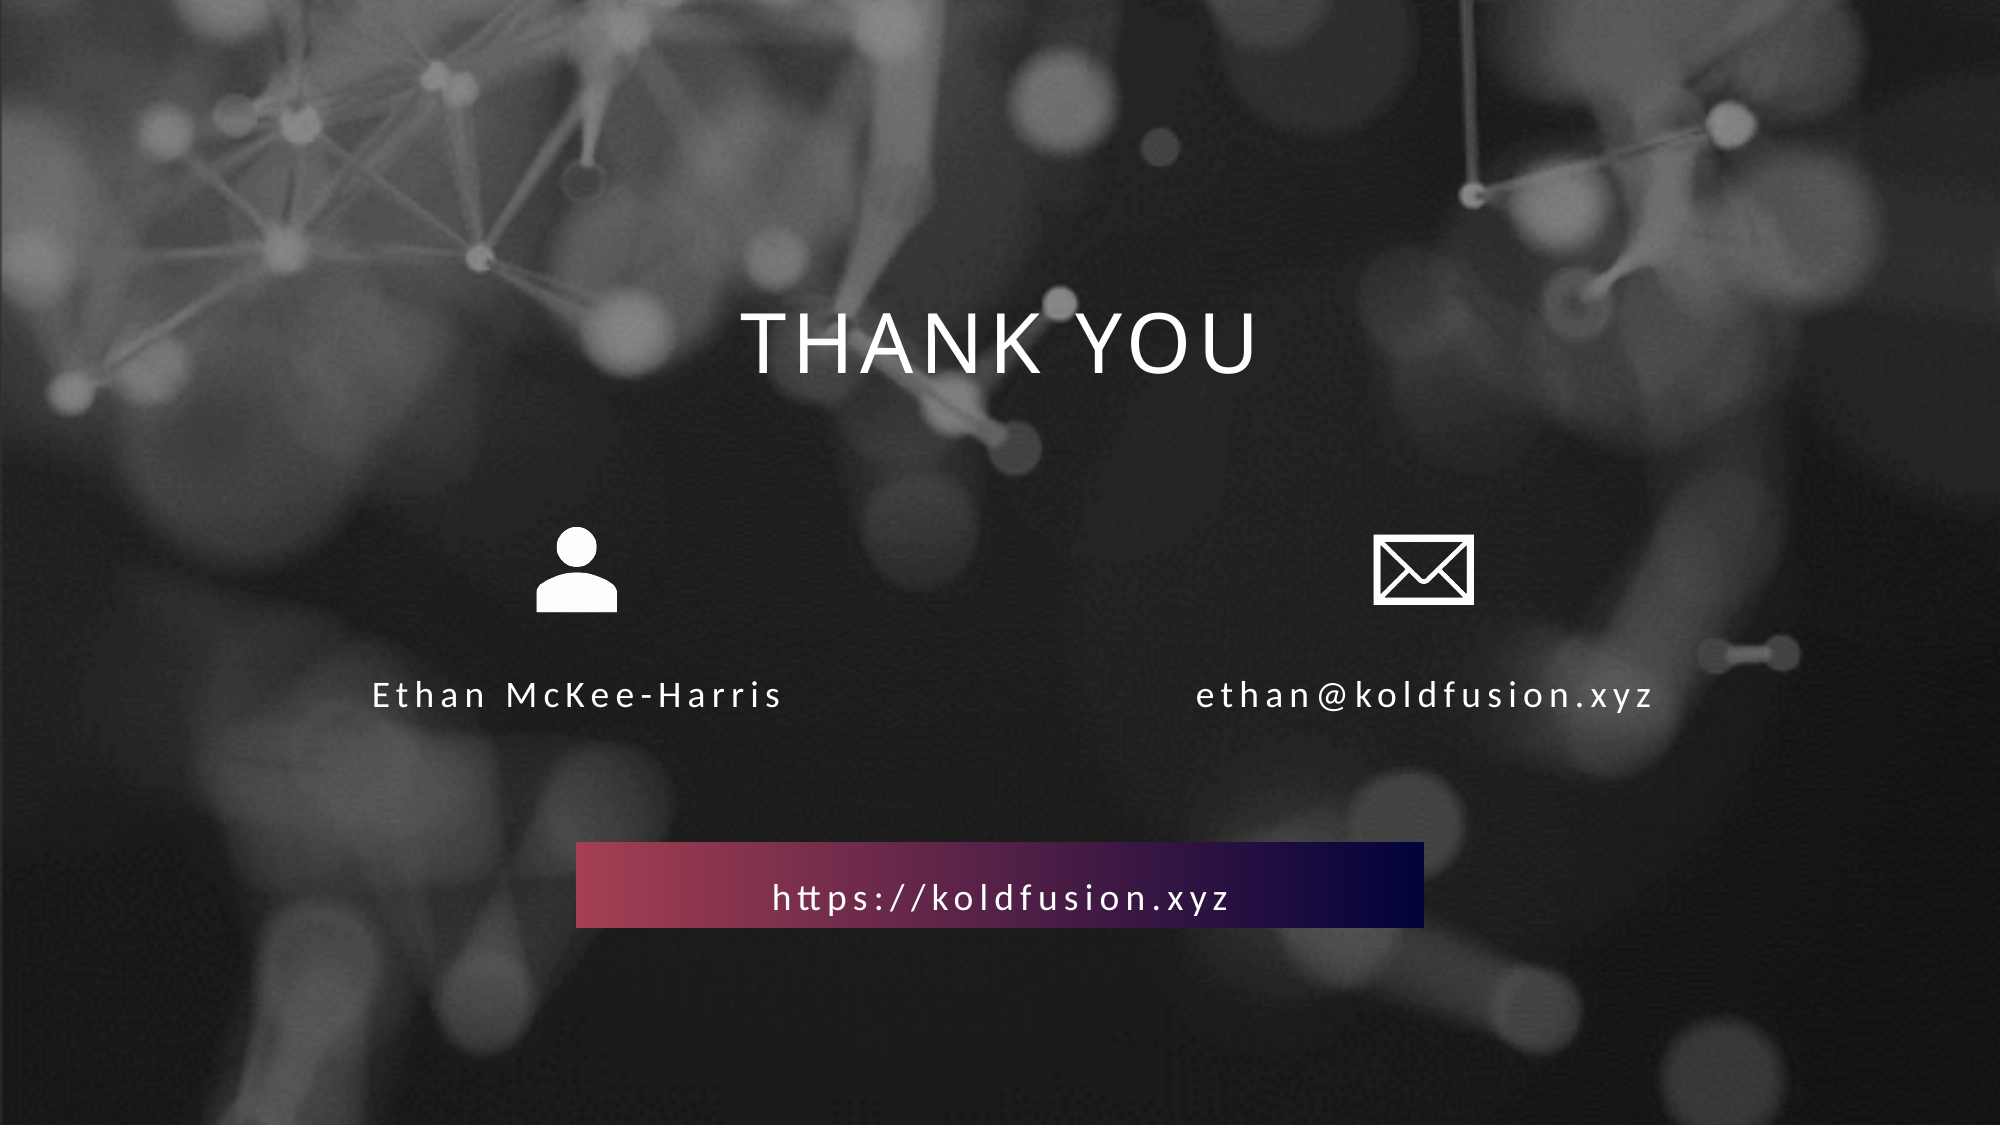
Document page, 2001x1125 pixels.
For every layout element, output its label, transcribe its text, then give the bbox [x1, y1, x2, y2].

title THANK YOU [115, 272, 1885, 409]
list https://koldfusion.xyz [576, 842, 1424, 928]
list ethan@koldfusion.xyz [1172, 640, 1676, 726]
picture [0, 0, 2000, 1125]
list Ethan McKee-Harris [324, 640, 828, 726]
